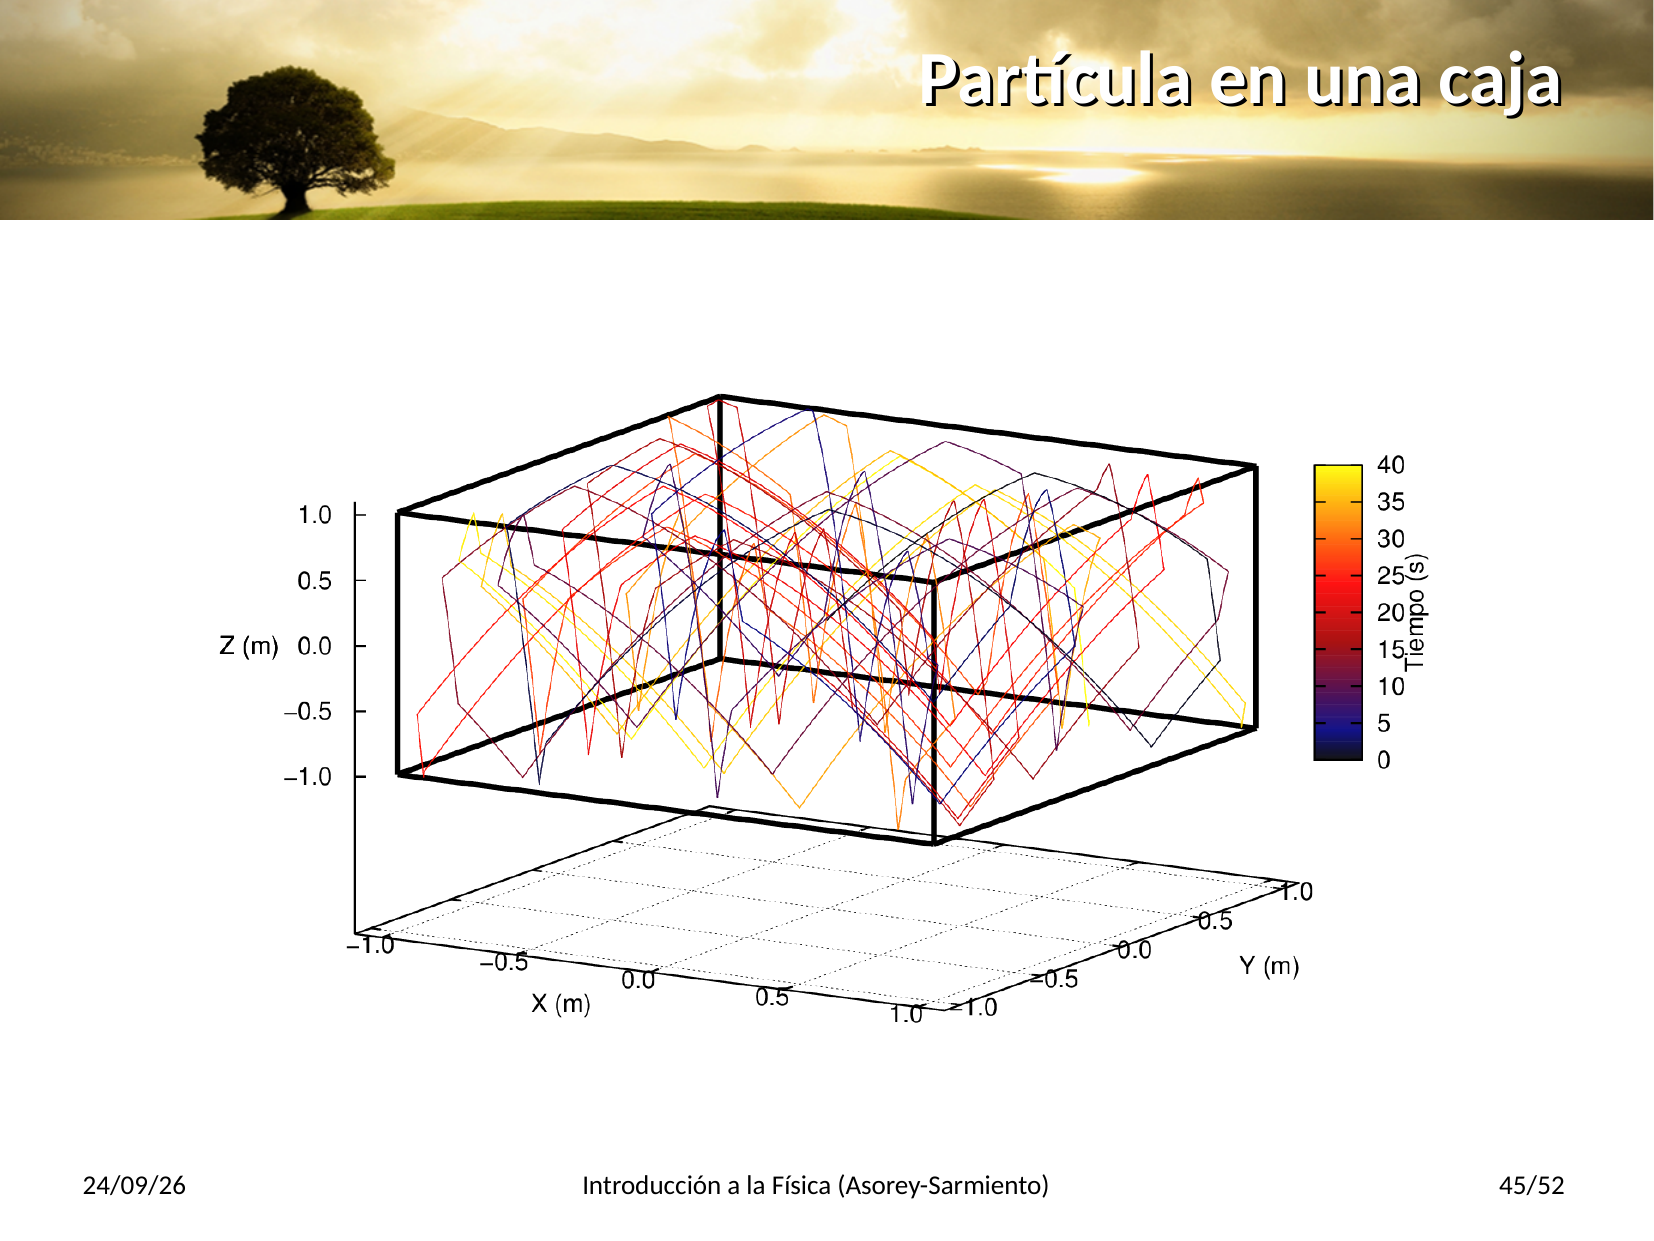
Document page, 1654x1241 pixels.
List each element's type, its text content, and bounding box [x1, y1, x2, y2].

picture [183, 254, 1470, 1156]
title Partícula en una caja [75, 19, 1564, 151]
picture [0, 0, 1654, 220]
